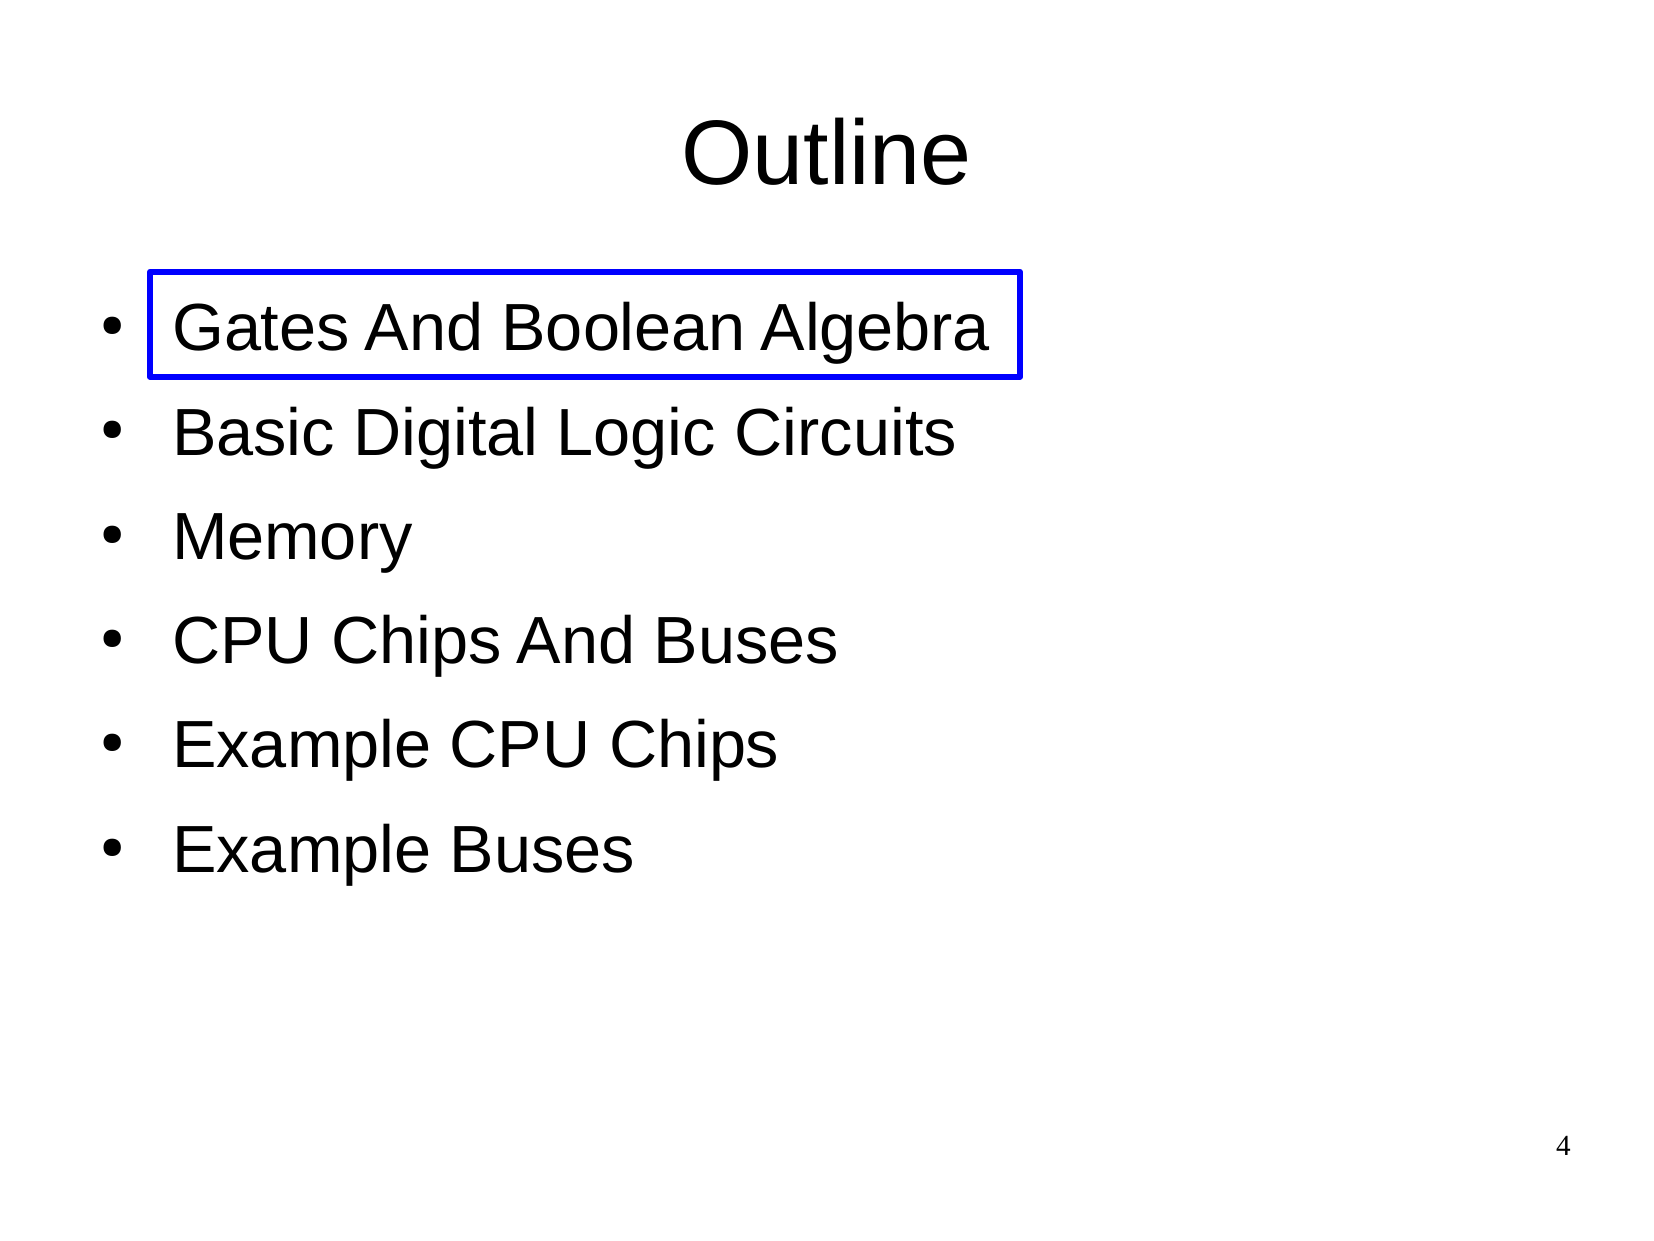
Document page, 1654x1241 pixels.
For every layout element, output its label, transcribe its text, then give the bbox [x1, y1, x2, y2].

list Gates And Boolean Algebra Basic Digital Logic Circuits Memory CPU Chips And Buses Example CPU Chips Example Buses [153, 290, 1017, 374]
list Gates And Boolean Algebra Basic Digital Logic Circuits Memory CPU Chips And Buses Example CPU Chips Example Buses [82, 290, 1538, 1010]
title Outline [82, 49, 1571, 257]
